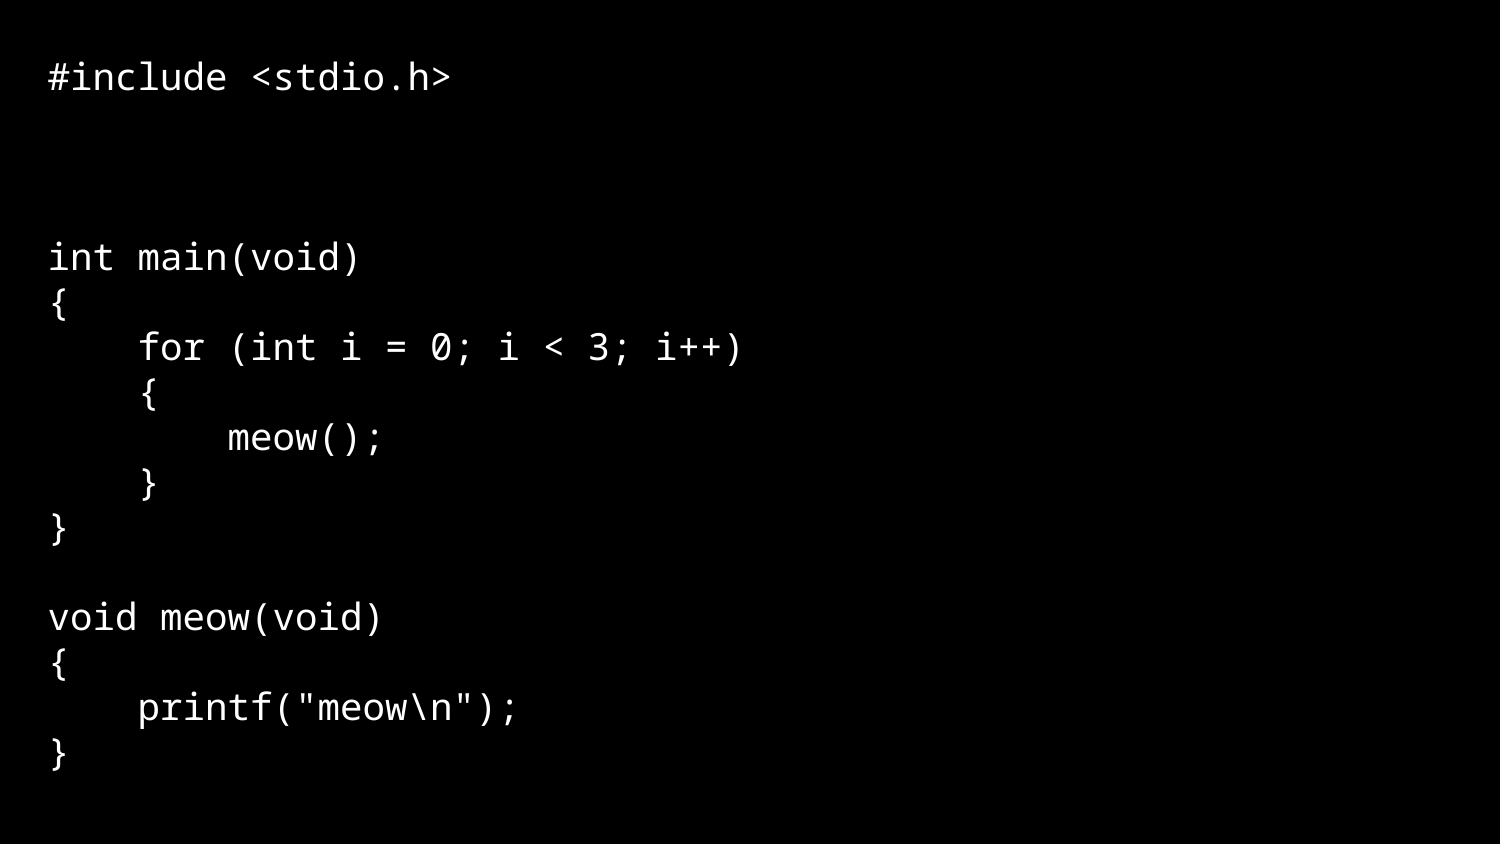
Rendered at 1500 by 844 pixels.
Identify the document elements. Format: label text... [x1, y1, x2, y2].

list #include <stdio.h> void meow(void); int main(void) { for (int i = 0; i < 3; i++) { meow(); } } void meow(void) { printf("meow\n"); } [32, 37, 1431, 808]
